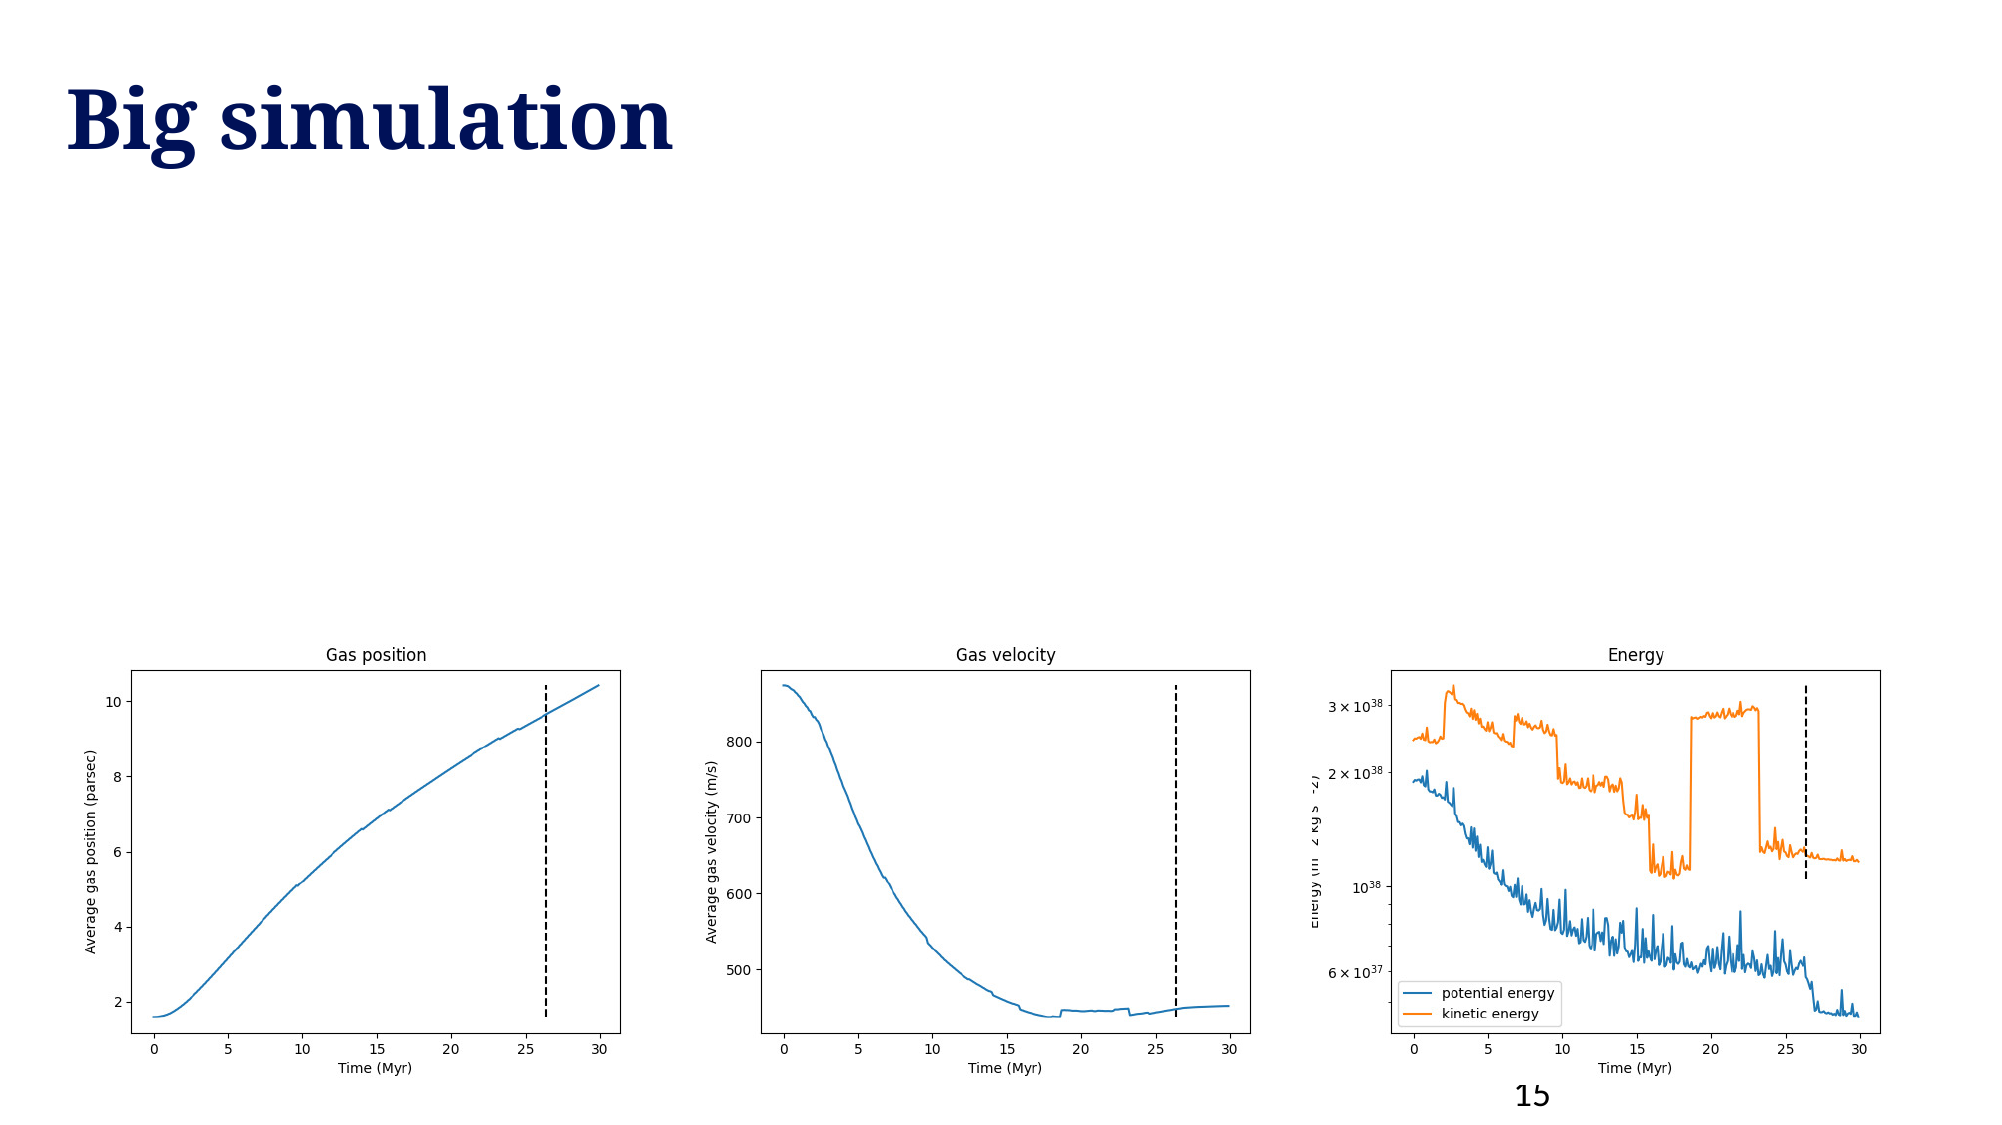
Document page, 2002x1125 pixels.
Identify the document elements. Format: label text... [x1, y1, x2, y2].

picture [52, 612, 1943, 1085]
text_box 15 [1498, 1061, 1949, 1122]
title Big simulation [66, 66, 1935, 138]
